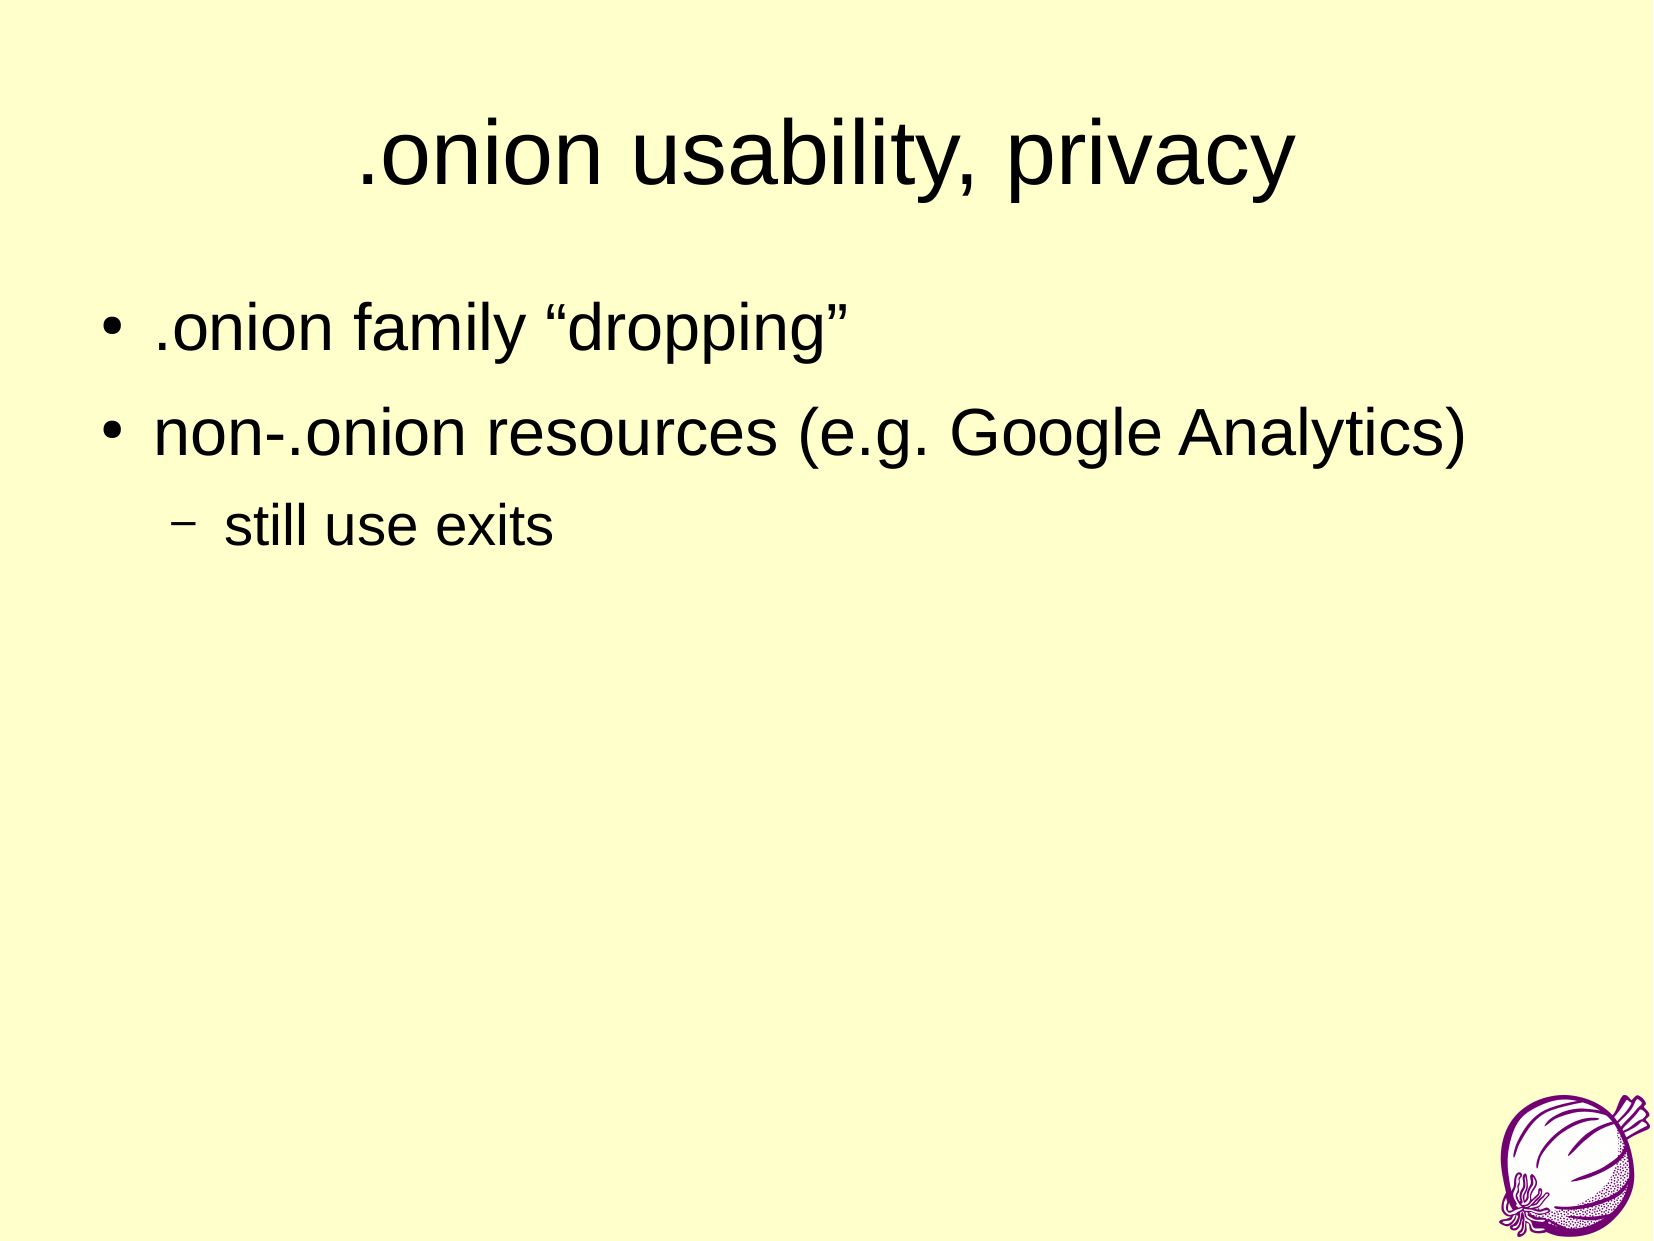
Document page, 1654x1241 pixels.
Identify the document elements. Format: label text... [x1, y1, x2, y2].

title .onion usability, privacy [82, 49, 1571, 257]
list .onion family “dropping” non-.onion resources (e.g. Google Analytics) still use exits [82, 290, 1571, 1010]
